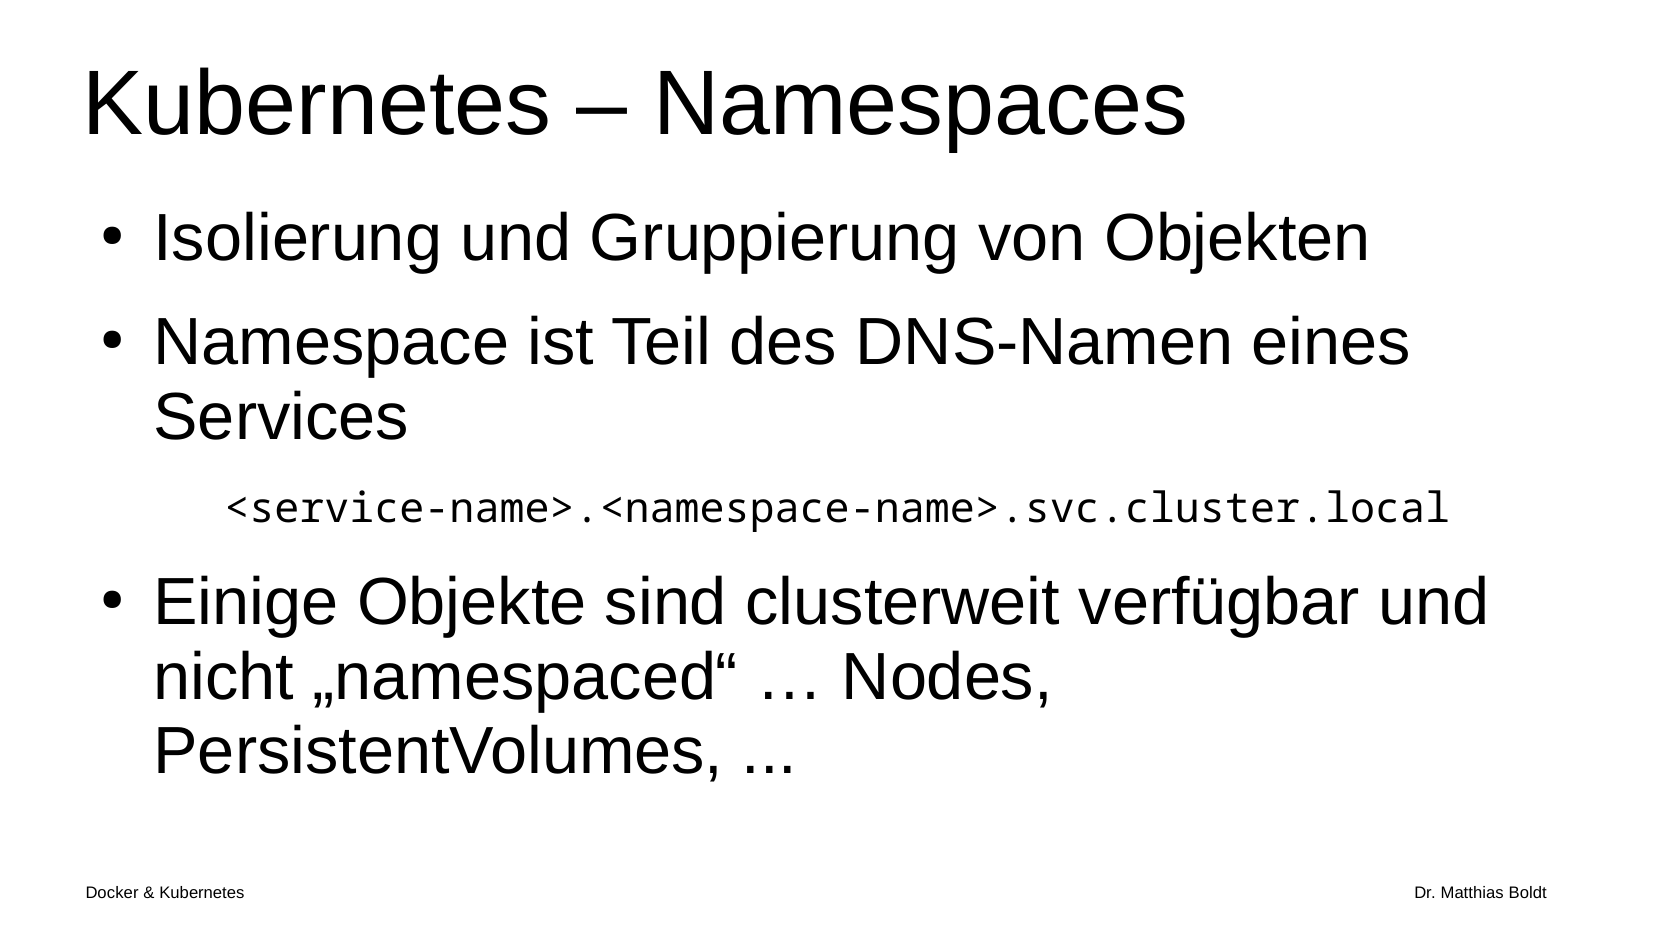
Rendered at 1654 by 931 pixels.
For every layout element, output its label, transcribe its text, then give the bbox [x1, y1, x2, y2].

title Kubernetes – Namespaces [82, 25, 1571, 181]
text_box Docker & Kubernetes Dr. Matthias Boldt [70, 875, 1563, 910]
list Isolierung und Gruppierung von Objekten Namespace ist Teil des DNS-Namen eines Services <service-name>.<namespace-name>.svc.cluster.local Einige Objekte sind clusterweit verfügbar und nicht „namespaced“ … Nodes, PersistentVolumes, ... [82, 199, 1571, 845]
